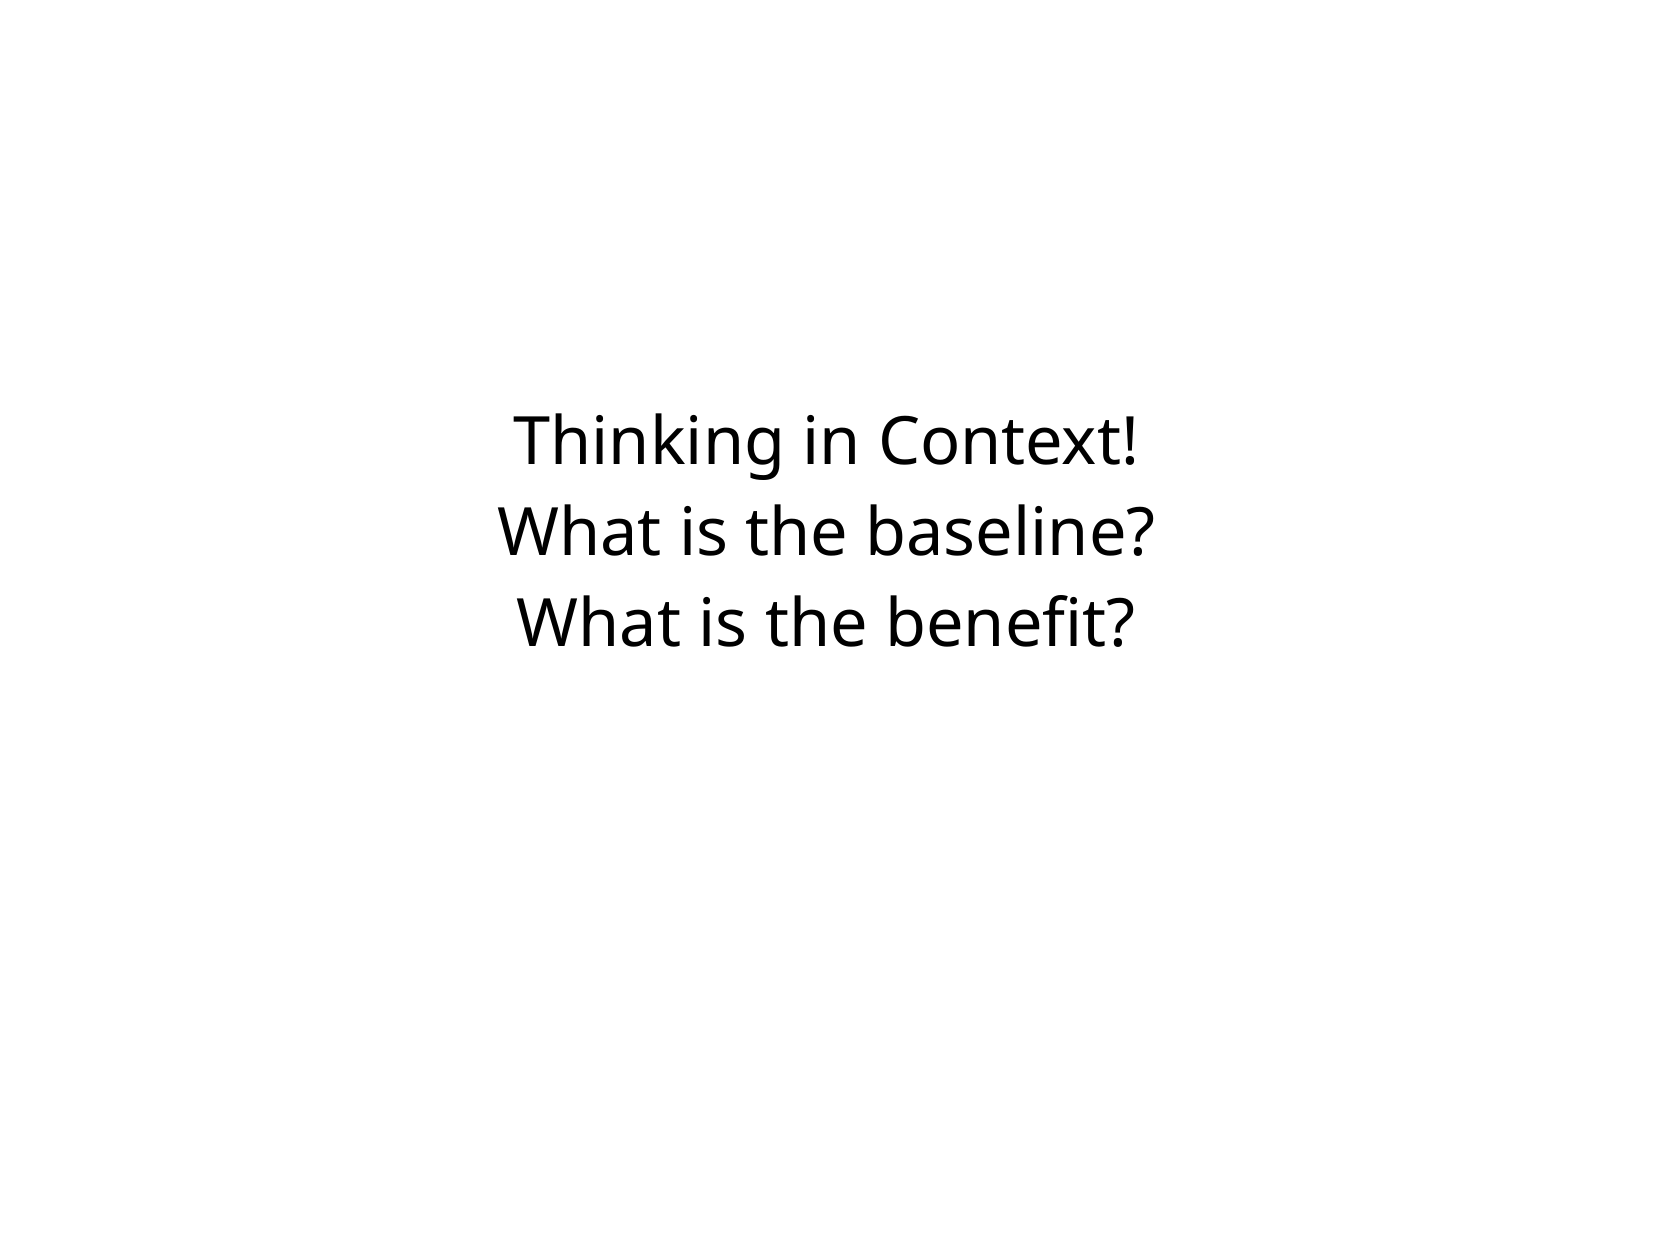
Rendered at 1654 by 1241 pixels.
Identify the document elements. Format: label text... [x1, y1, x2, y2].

subtitle Thinking in Context! What is the baseline? What is the benefit? [82, 49, 1571, 1010]
